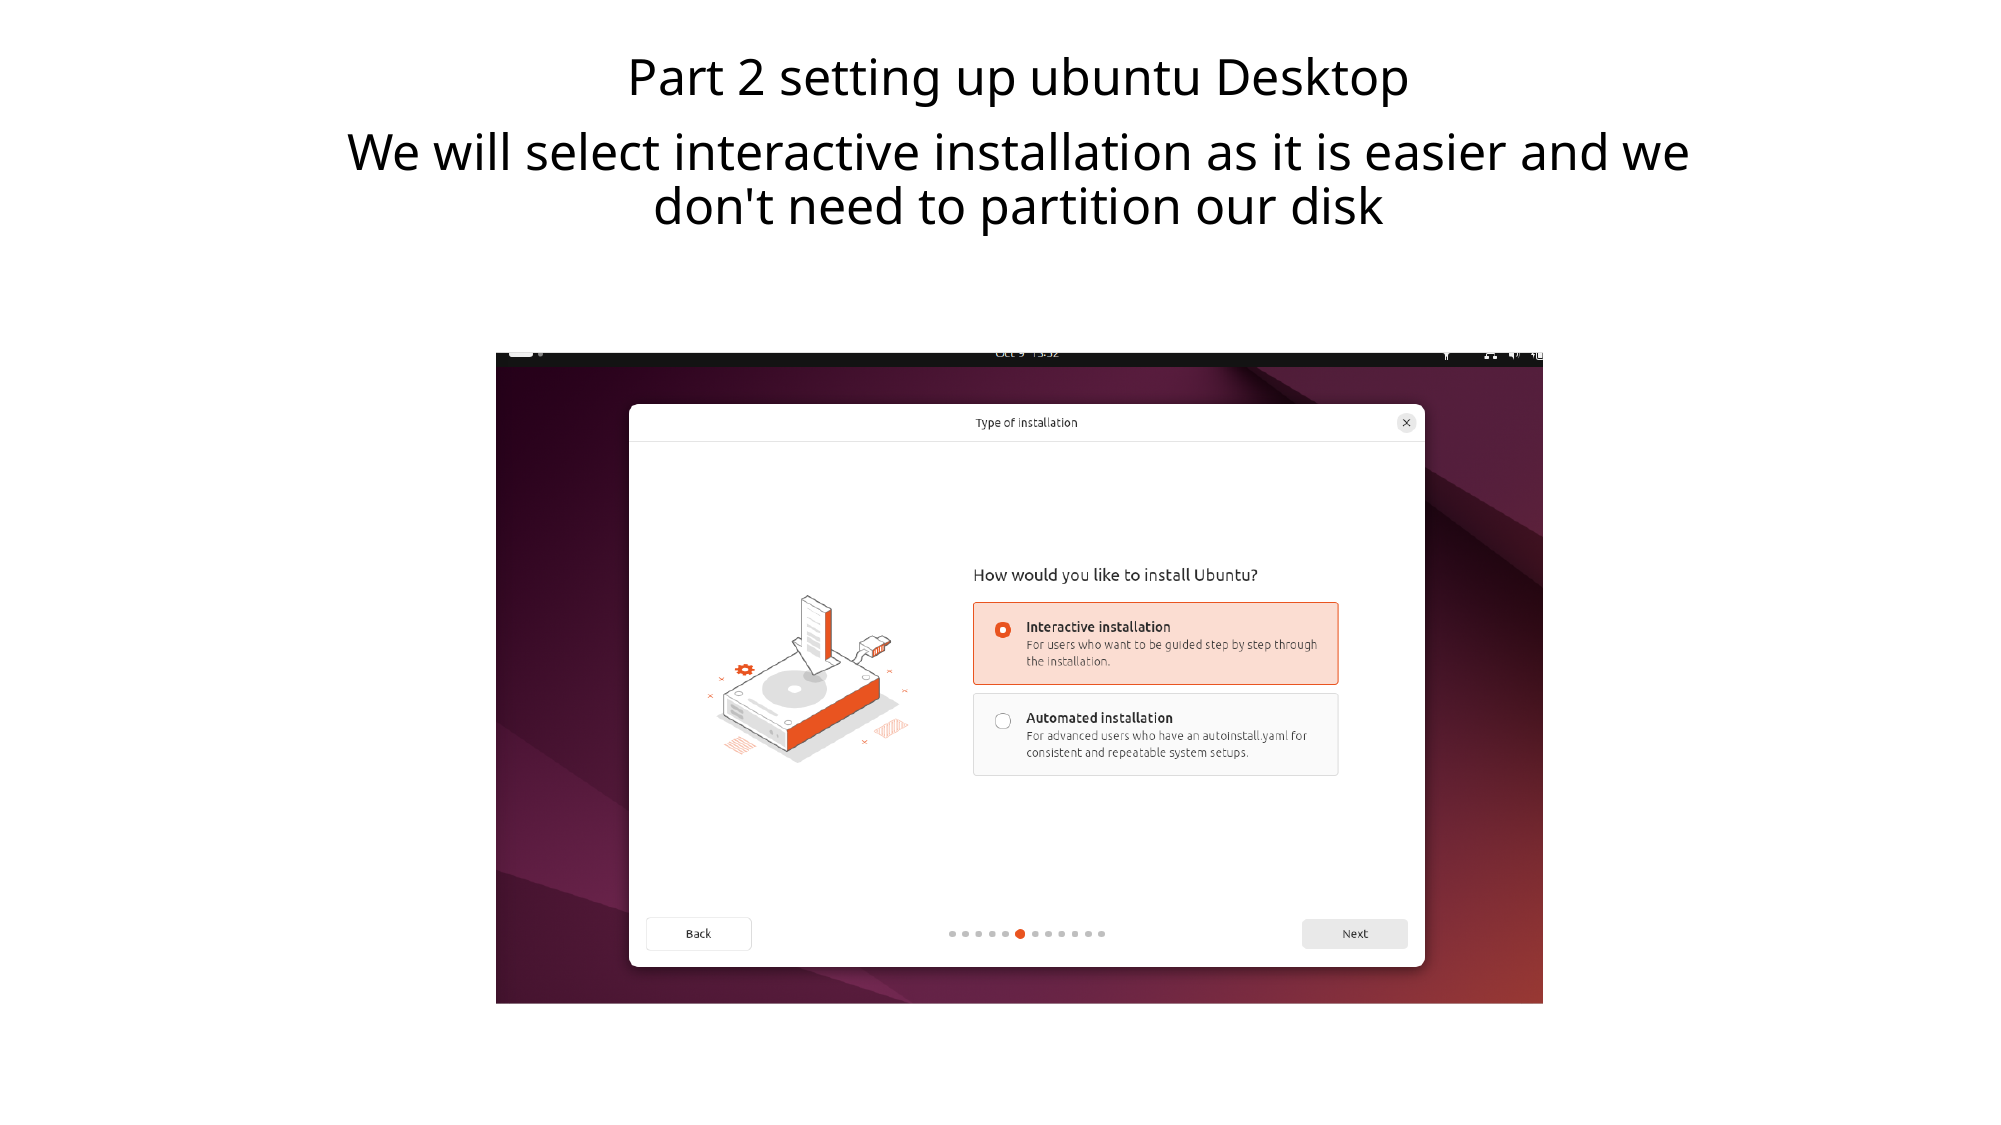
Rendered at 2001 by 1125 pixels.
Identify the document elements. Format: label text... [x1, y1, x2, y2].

subtitle Part 2 setting up ubuntu Desktop We will select interactive installation as it is easier and we don't need to partition our disk [269, 45, 1770, 271]
picture [496, 352, 1543, 1005]
